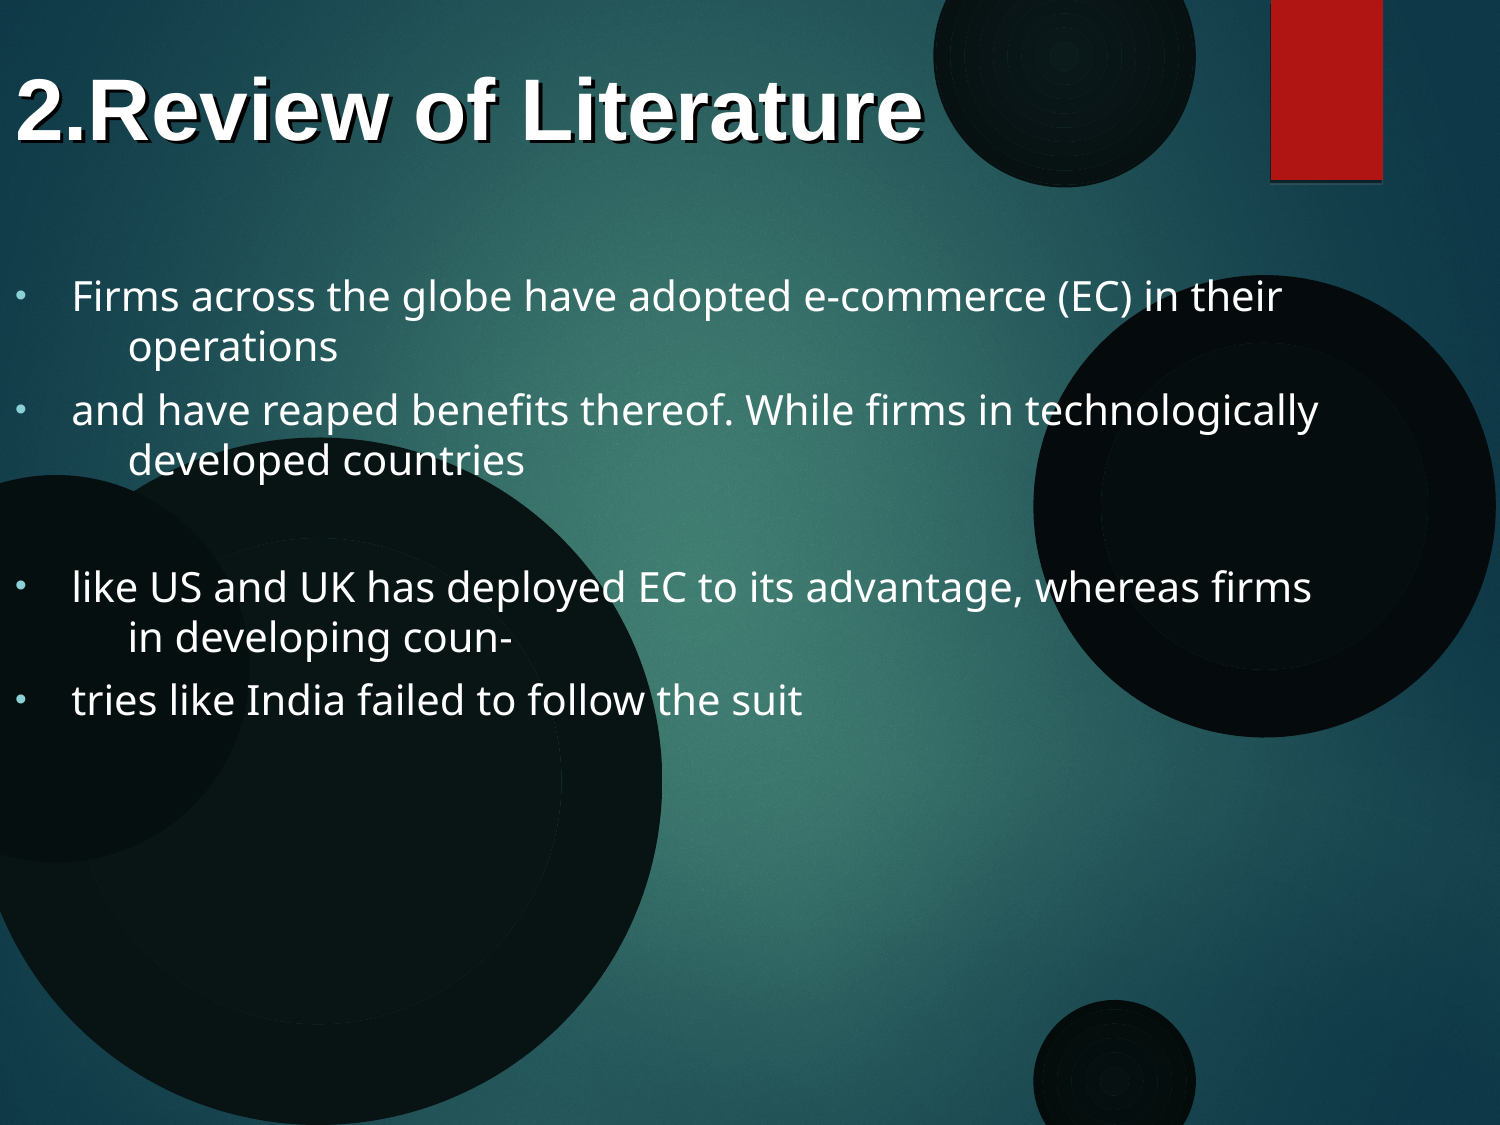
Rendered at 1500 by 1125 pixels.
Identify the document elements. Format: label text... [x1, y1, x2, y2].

title 2.Review of Literature [0, 45, 1351, 233]
list Firms across the globe have adopted e-commerce (EC) in their operations and have reaped benefits thereof. While firms in technologically developed countries like US and UK has deployed EC to its advantage, whereas firms in developing coun- tries like India failed to follow the suit [0, 262, 1351, 1005]
